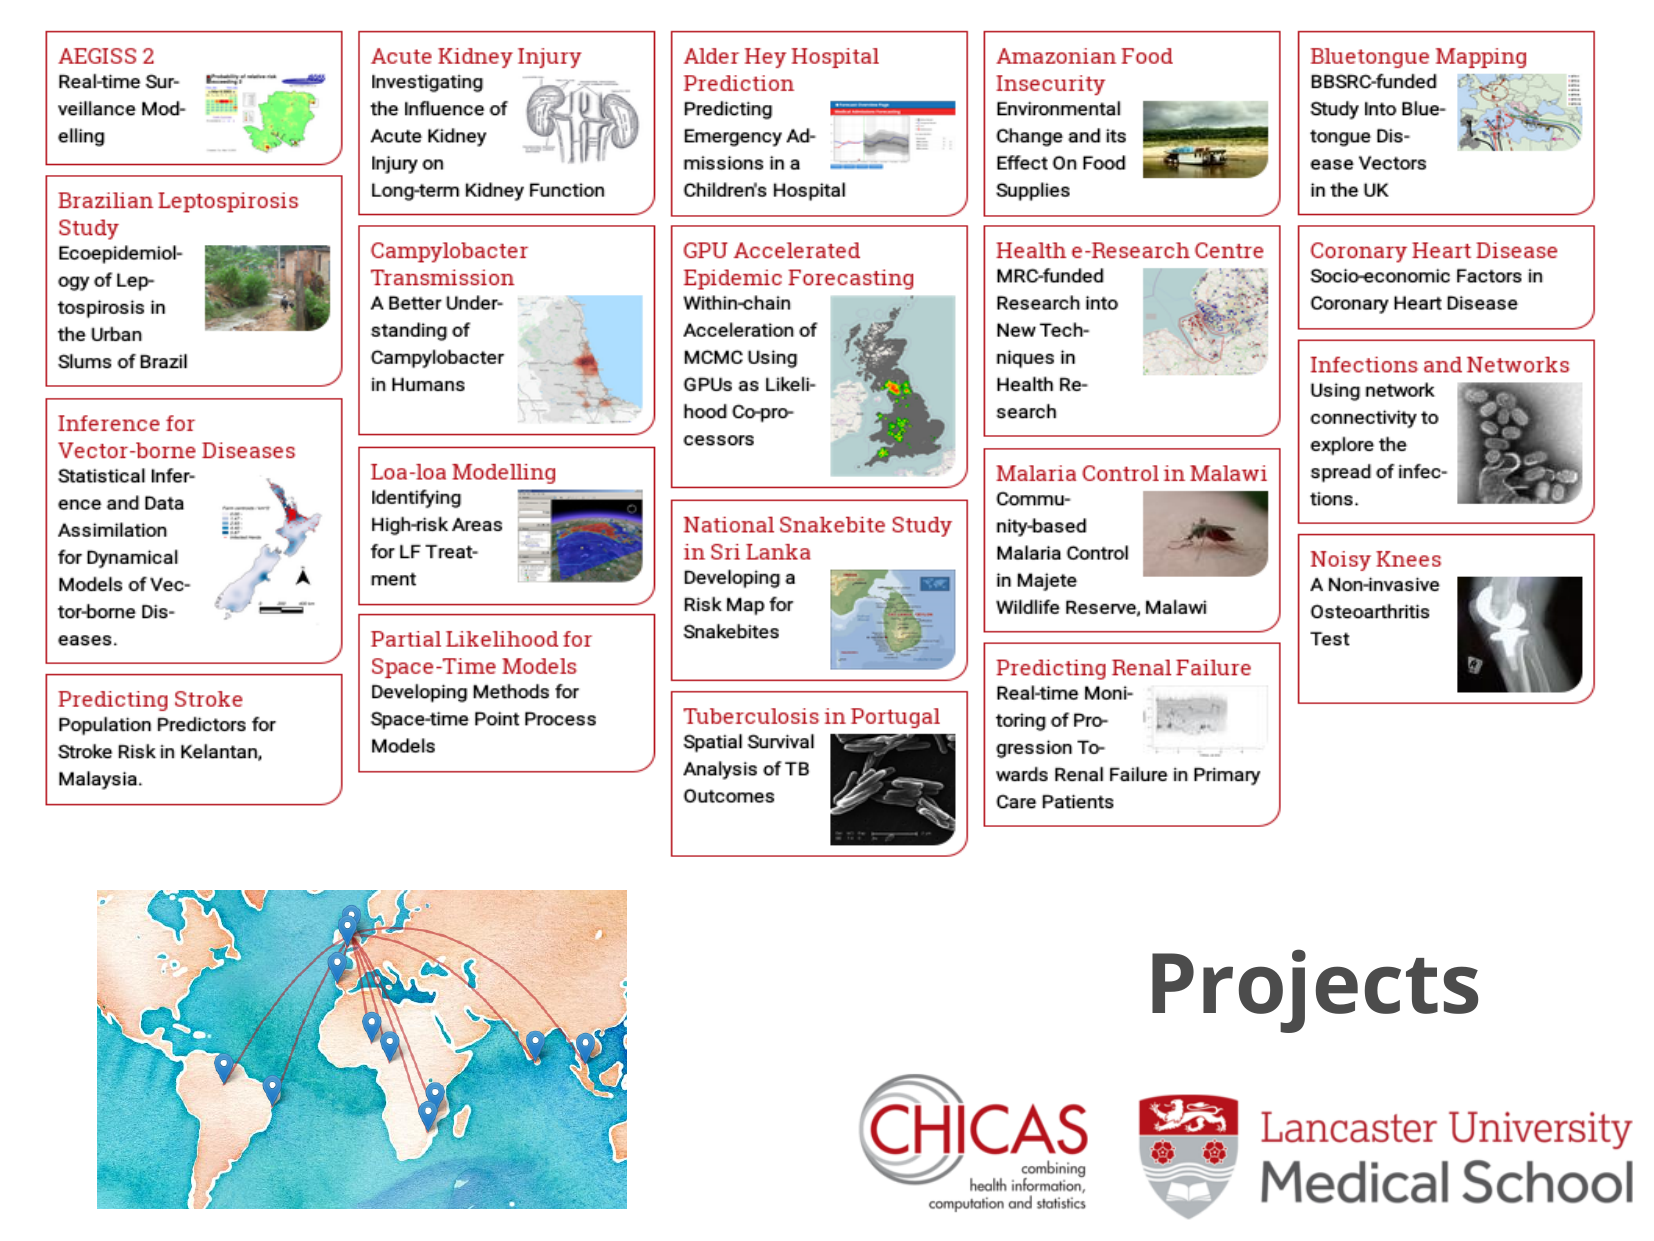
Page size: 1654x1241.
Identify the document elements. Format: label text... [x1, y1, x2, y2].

text_box Projects [1130, 917, 1494, 1025]
picture [38, 4, 1654, 1241]
